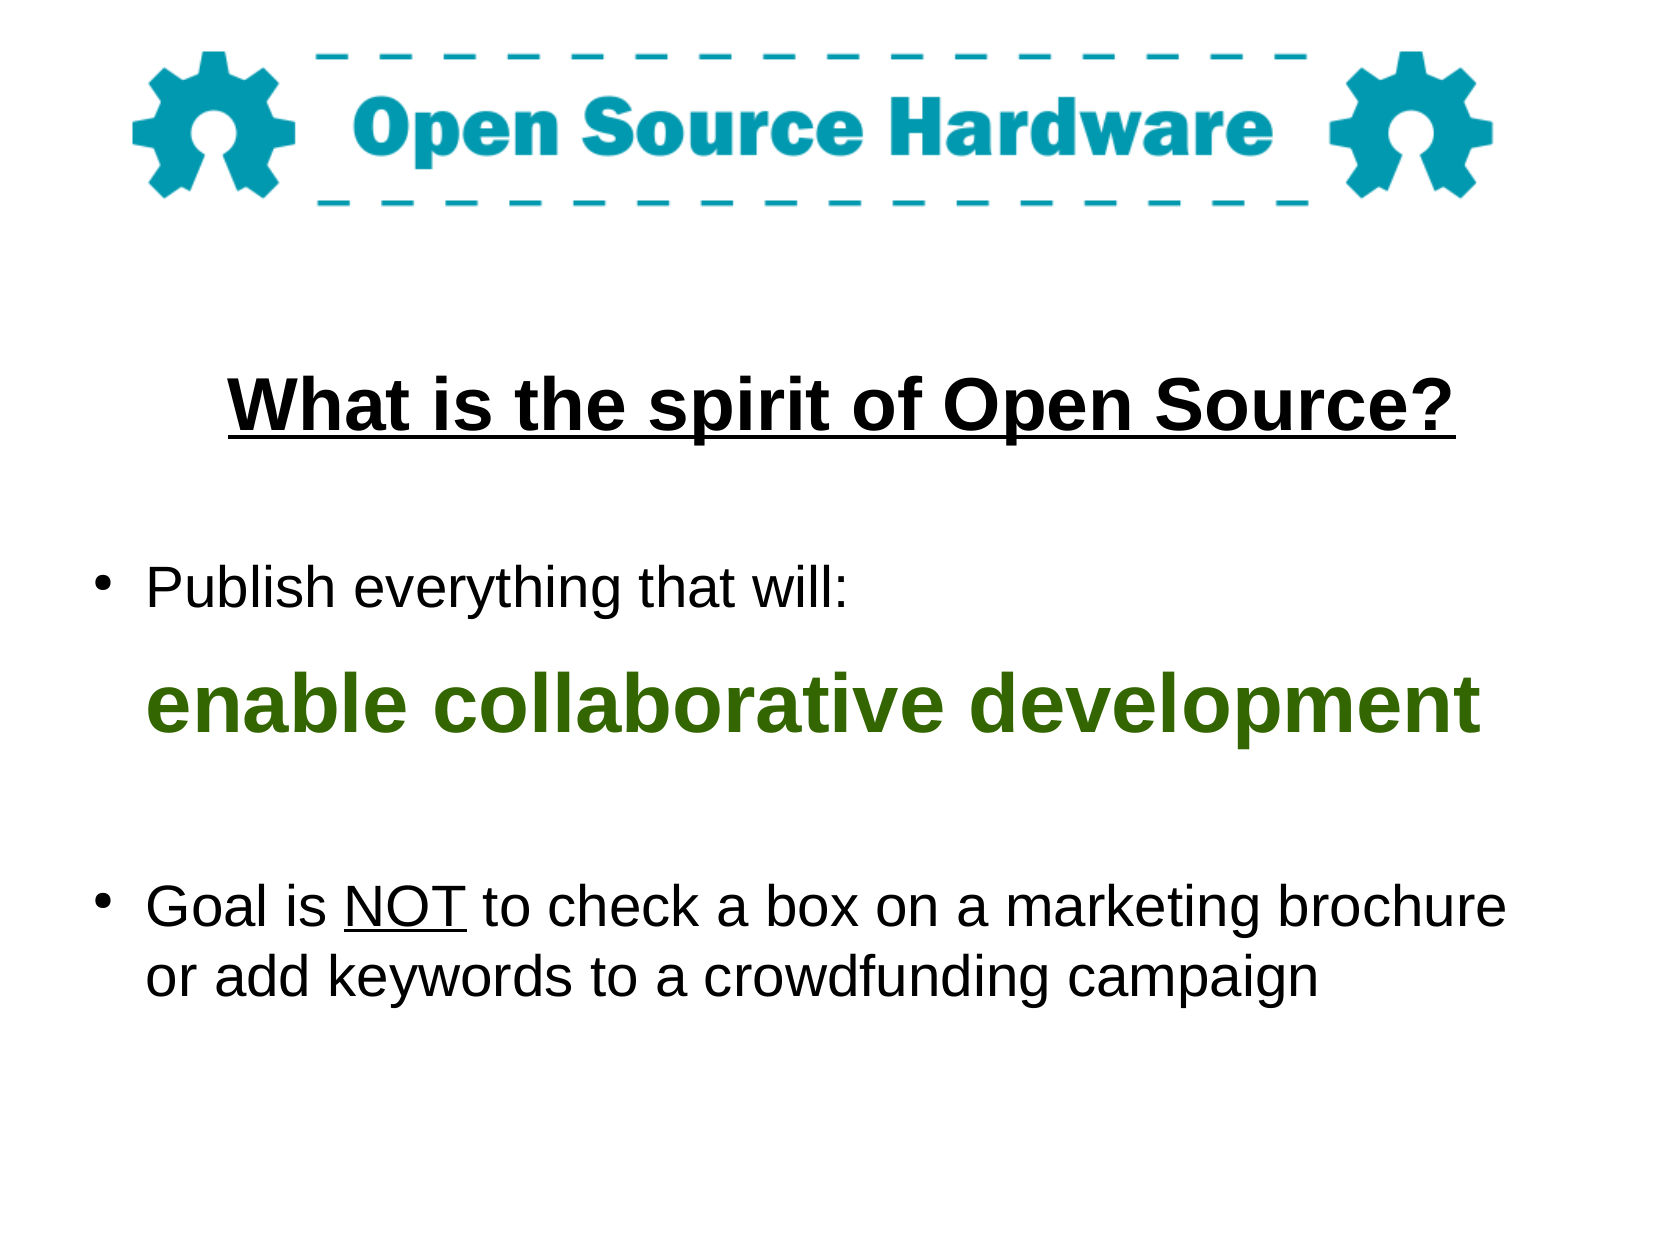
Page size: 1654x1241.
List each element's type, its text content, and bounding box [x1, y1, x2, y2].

picture [114, 11, 1531, 240]
list What is the spirit of Open Source? Publish everything that will: enable collaborative development Goal is NOT to check a box on a marketing brochure or add keywords to a crowdfunding campaign [75, 245, 1538, 1191]
